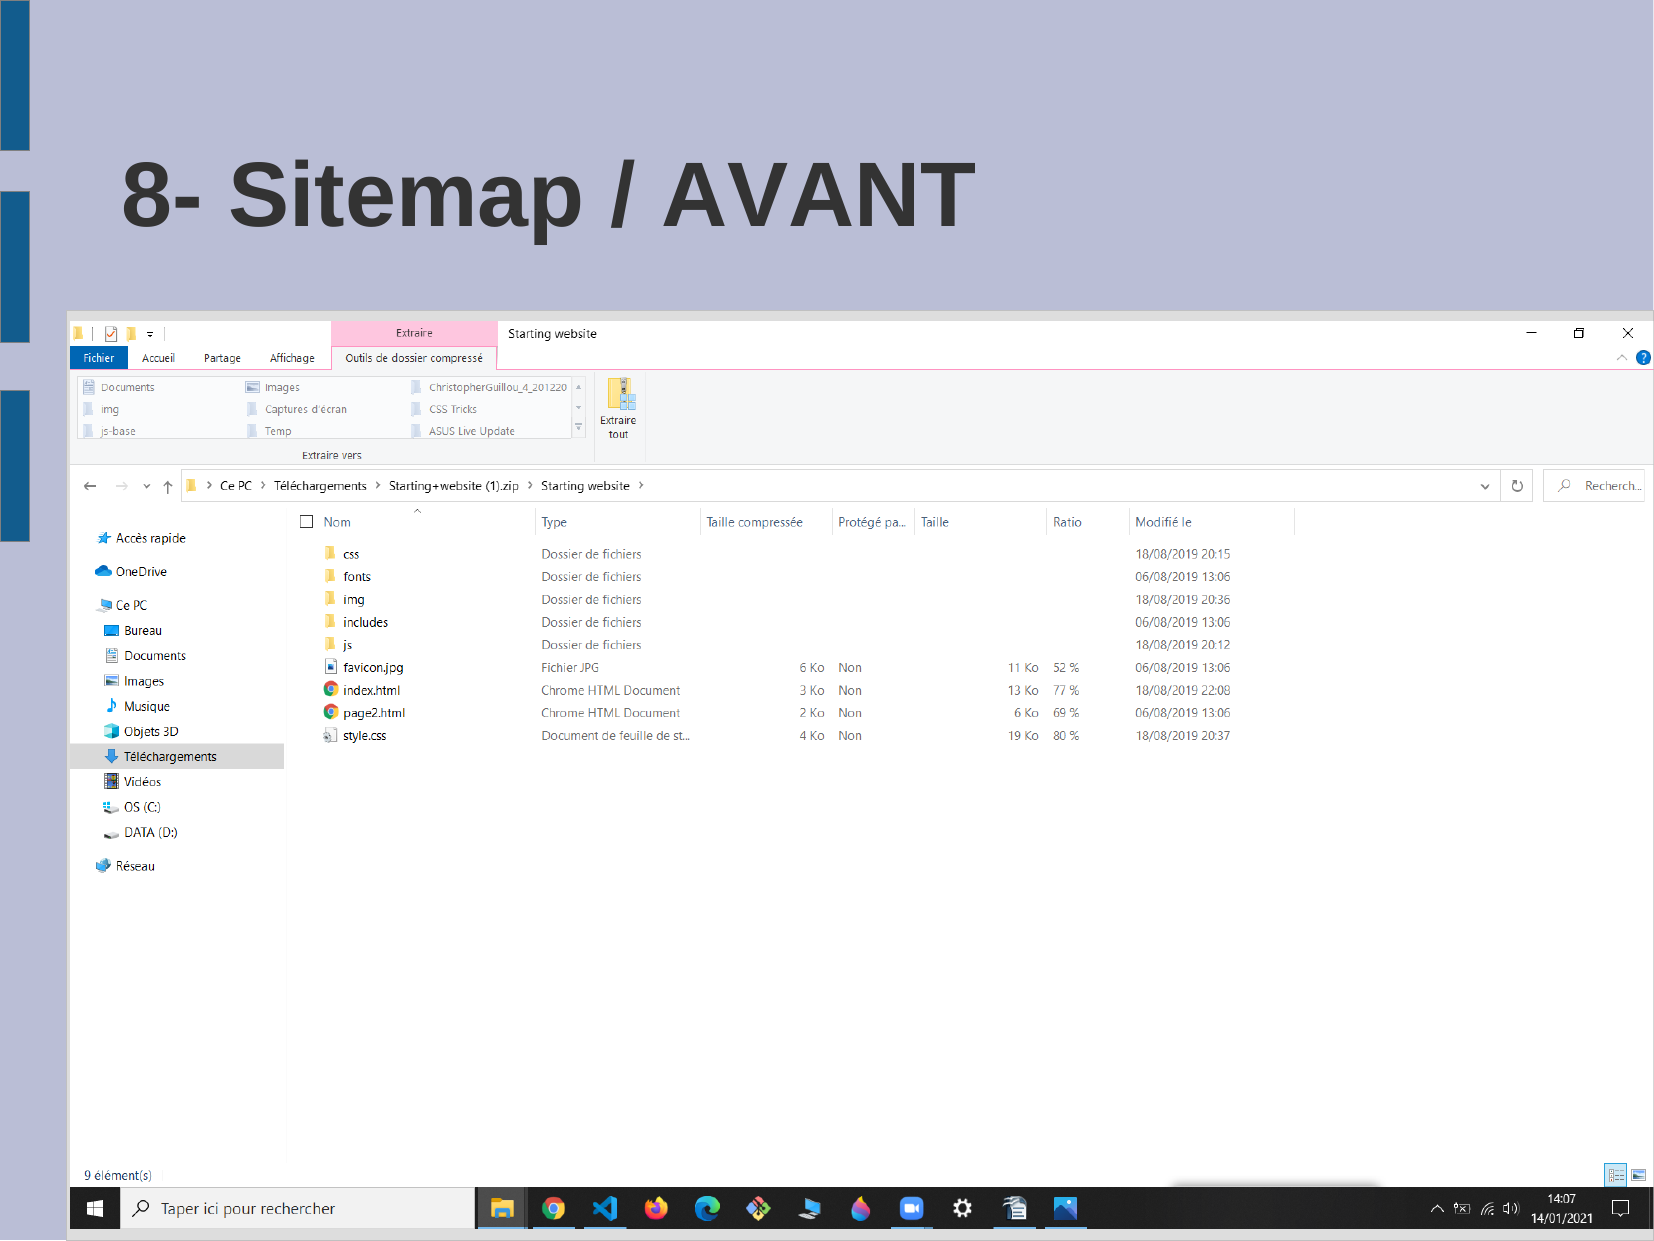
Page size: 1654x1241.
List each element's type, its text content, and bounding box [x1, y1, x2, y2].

picture [70, 321, 1654, 1229]
title 8- Sitemap / AVANT [121, 91, 1534, 299]
